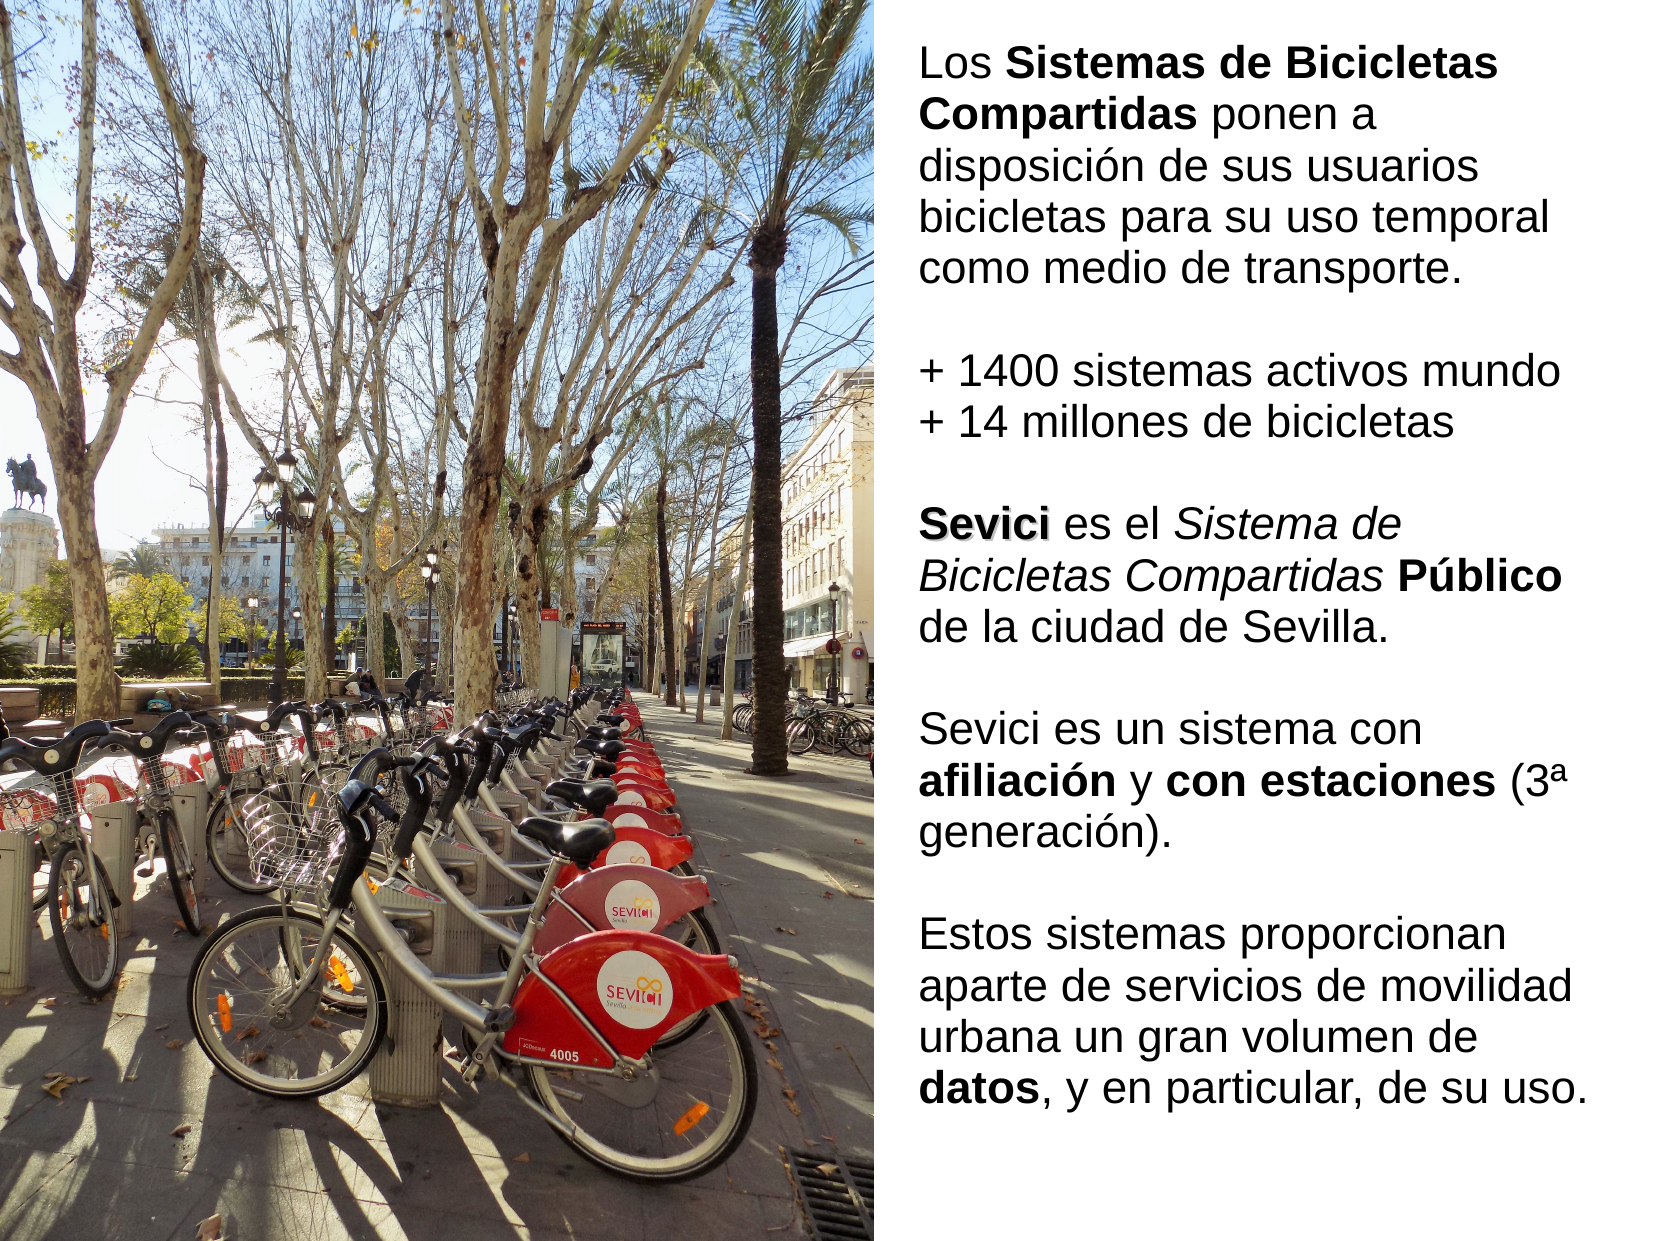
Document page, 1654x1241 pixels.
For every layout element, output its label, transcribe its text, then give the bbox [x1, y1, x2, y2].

text_box Los Sistemas de Bicicletas Compartidas ponen a disposición de sus usuarios bicicletas para su uso temporal como medio de transporte. + 1400 sistemas activos mundo + 14 millones de bicicletas Sevici es el Sistema de Bicicletas Compartidas Público de la ciudad de Sevilla. Sevici es un sistema con afiliación y con estaciones (3ª generación). Estos sistemas proporcionan aparte de servicios de movilidad urbana un gran volumen de datos, y en particular, de su uso. [903, 29, 1613, 1223]
picture [0, 0, 874, 1241]
